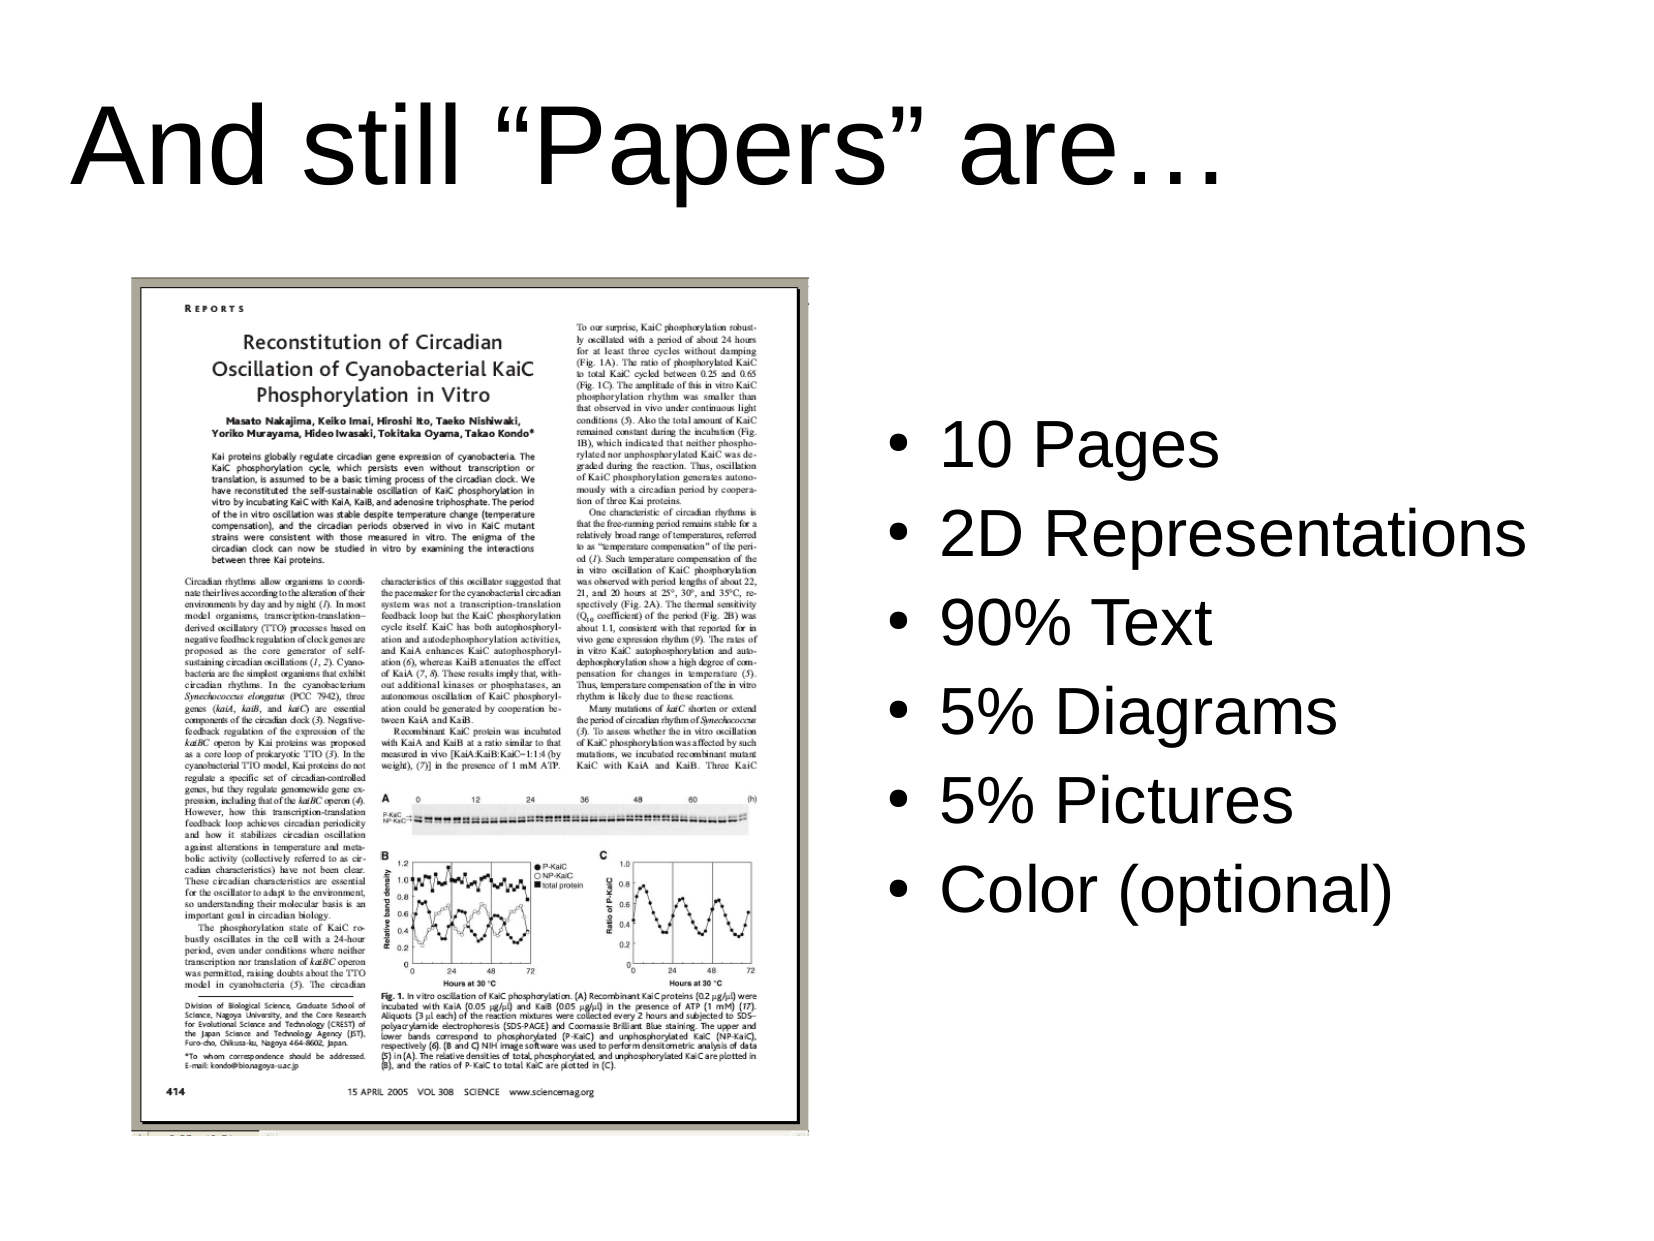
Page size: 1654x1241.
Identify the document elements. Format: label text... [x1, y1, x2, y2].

picture [131, 277, 810, 1136]
title And still “Papers” are… [55, 41, 1461, 226]
list 10 Pages 2D Representations 90% Text 5% Diagrams 5% Pictures Color (optional) [854, 399, 1640, 1062]
